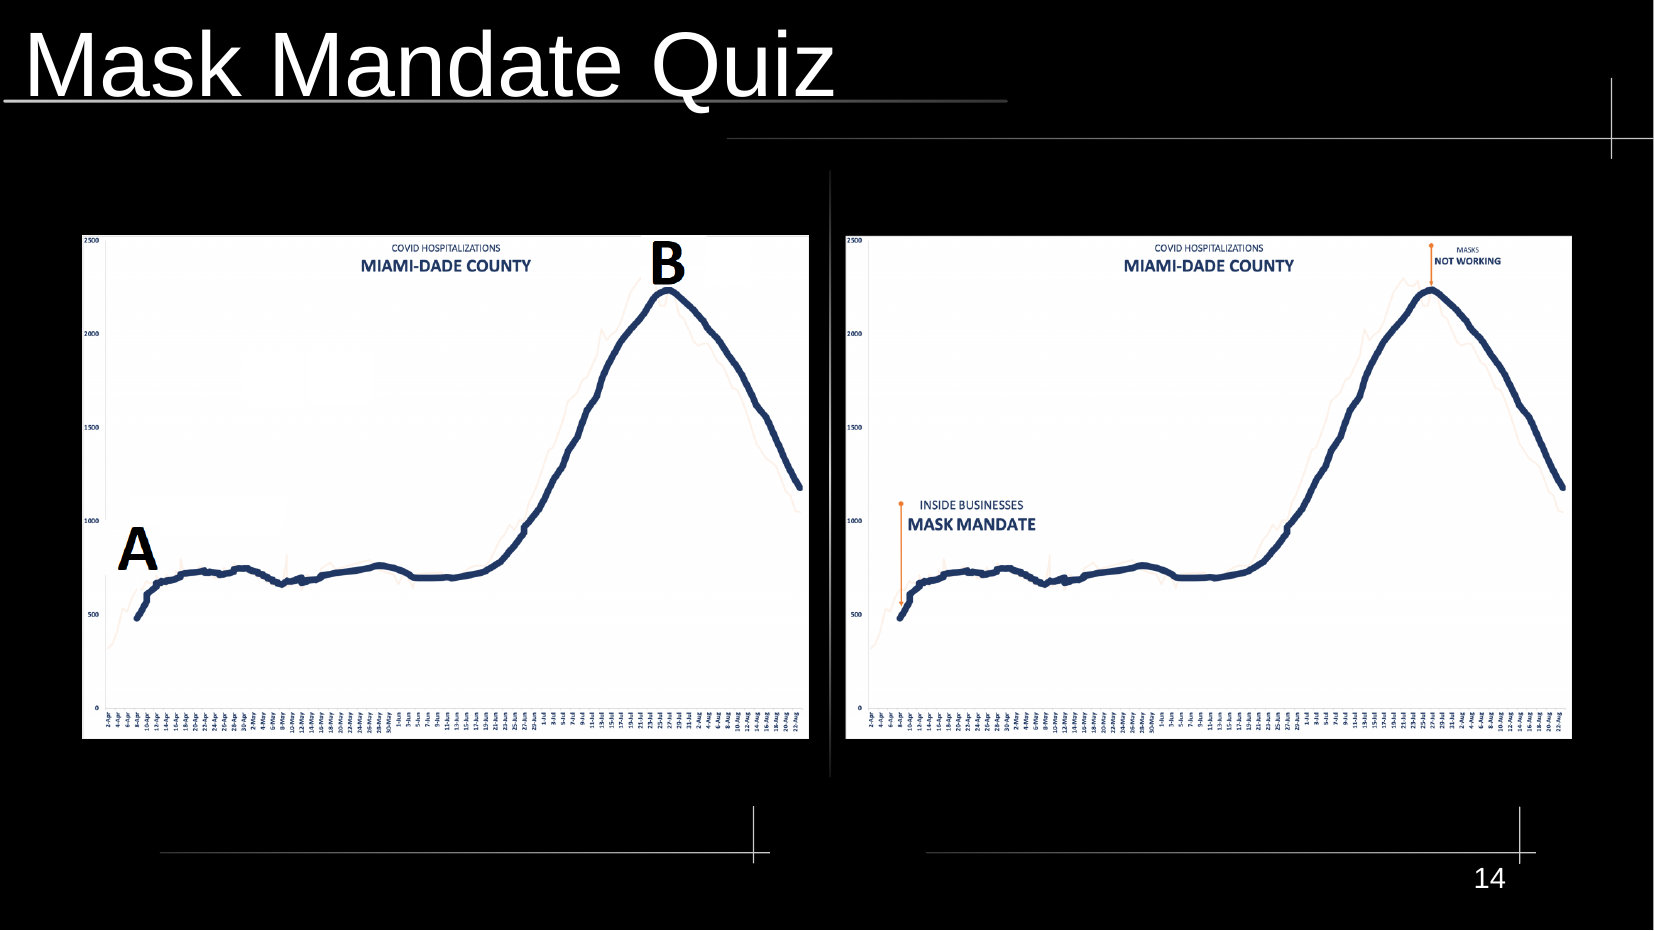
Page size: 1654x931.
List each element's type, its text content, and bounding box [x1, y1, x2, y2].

picture [82, 235, 809, 739]
picture [845, 235, 1572, 739]
title Mask Mandate Quiz [23, 11, 1589, 119]
